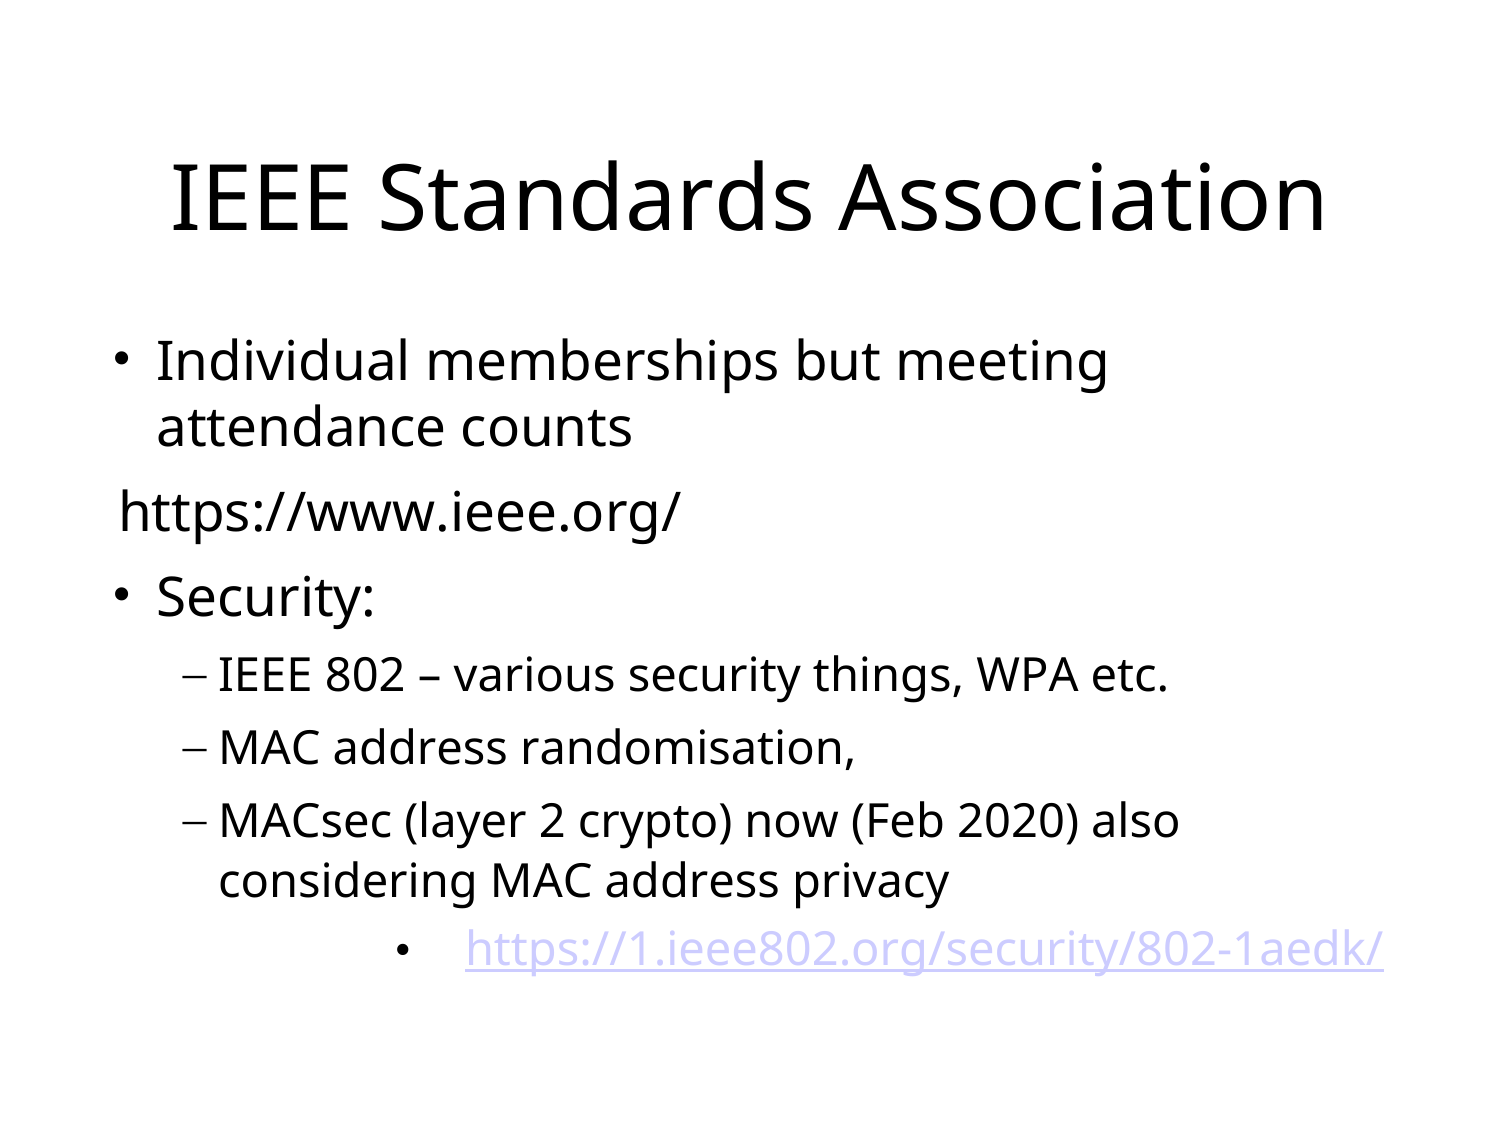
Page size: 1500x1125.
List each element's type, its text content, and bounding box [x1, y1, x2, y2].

list Individual memberships but meeting attendance counts https://www.ieee.org/ Security: IEEE 802 – various security things, WPA etc. MAC address randomisation, MACsec (layer 2 crypto) now (Feb 2020) also considering MAC address privacy https://1.ieee802.org/security/802-1aedk/ [112, 324, 1388, 1000]
title IEEE Standards Association [112, 99, 1388, 288]
